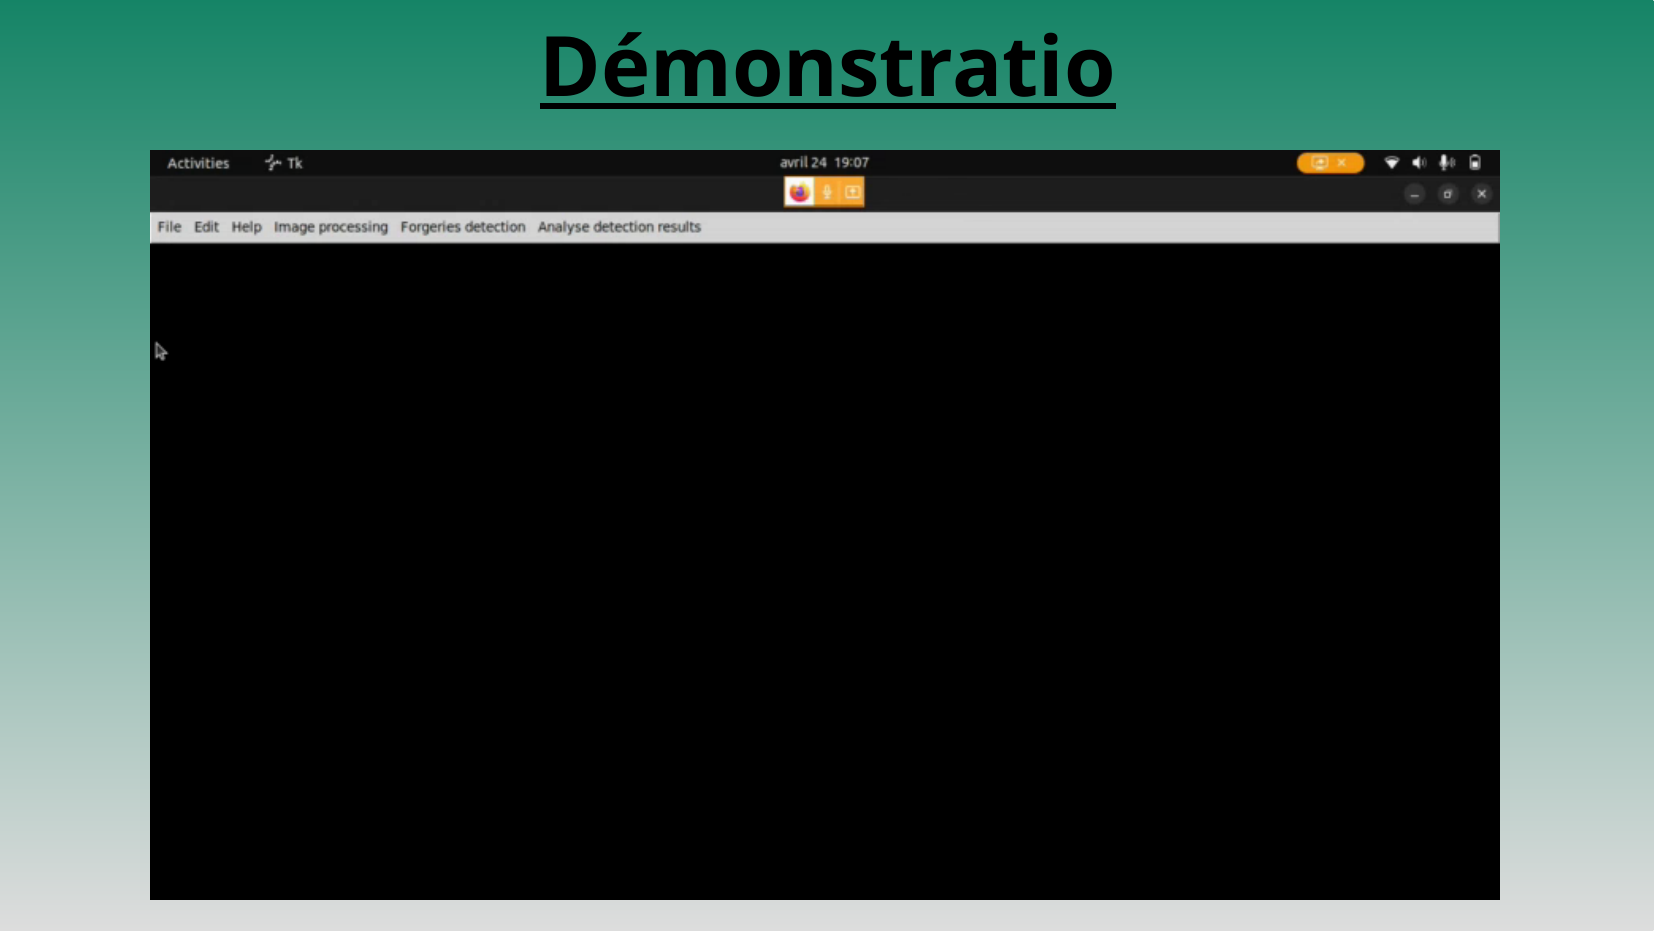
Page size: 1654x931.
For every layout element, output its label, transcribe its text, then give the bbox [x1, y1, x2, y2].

text_box [150, 150, 1501, 900]
text_box Démonstration : [525, 0, 1163, 146]
